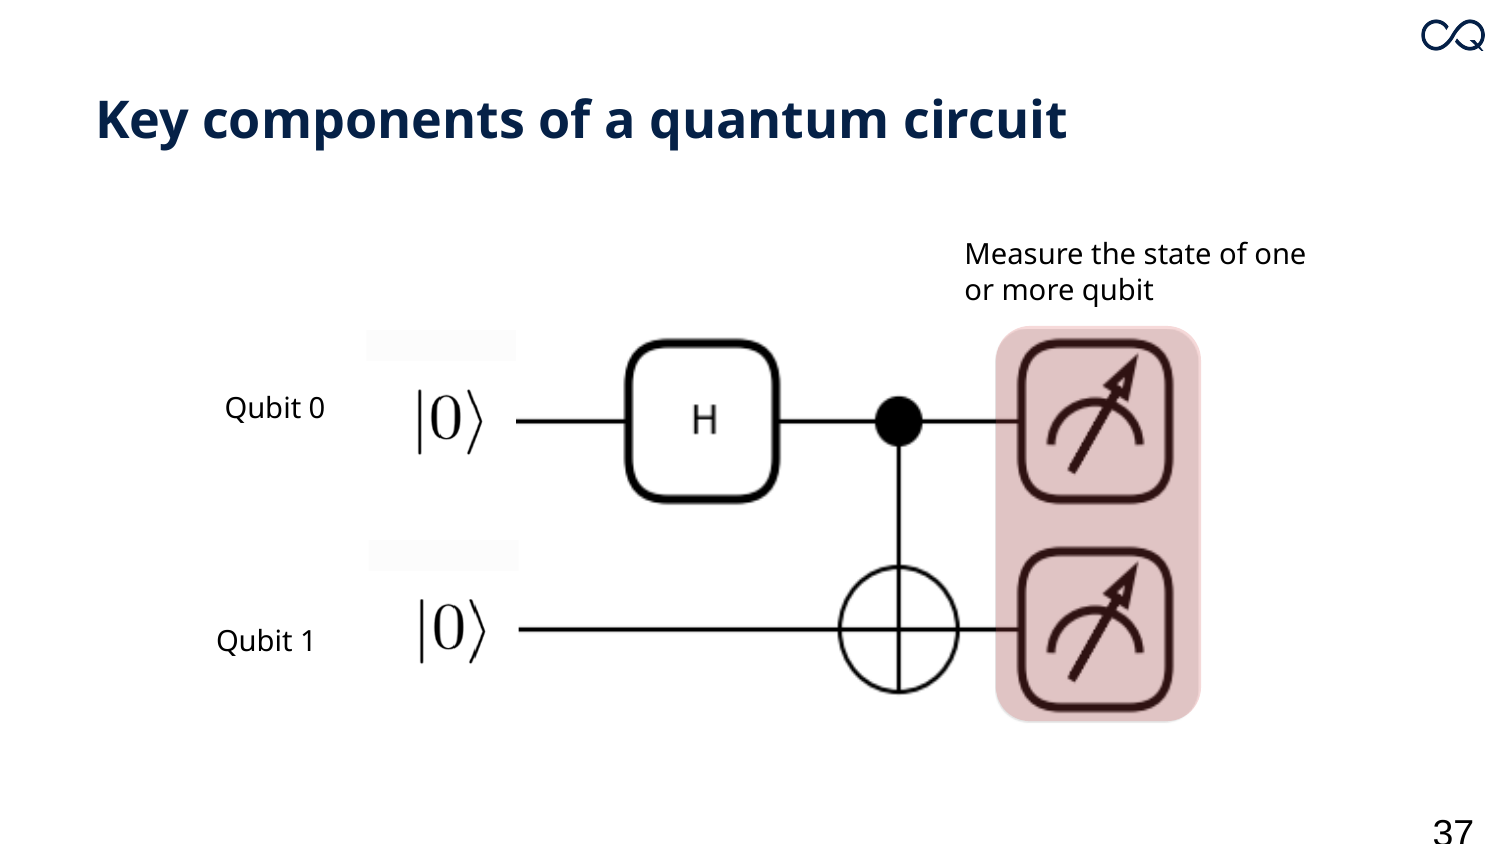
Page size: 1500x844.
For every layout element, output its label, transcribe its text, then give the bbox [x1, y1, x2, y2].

title Key components of a quantum circuit [79, 71, 1428, 173]
picture [1421, 19, 1485, 51]
picture [366, 288, 1202, 739]
text_box [995, 325, 1202, 722]
text_box Qubit 1 [201, 607, 397, 677]
text_box Measure the state of one or more qubit [949, 220, 1352, 312]
text_box Qubit 0 [209, 374, 367, 443]
